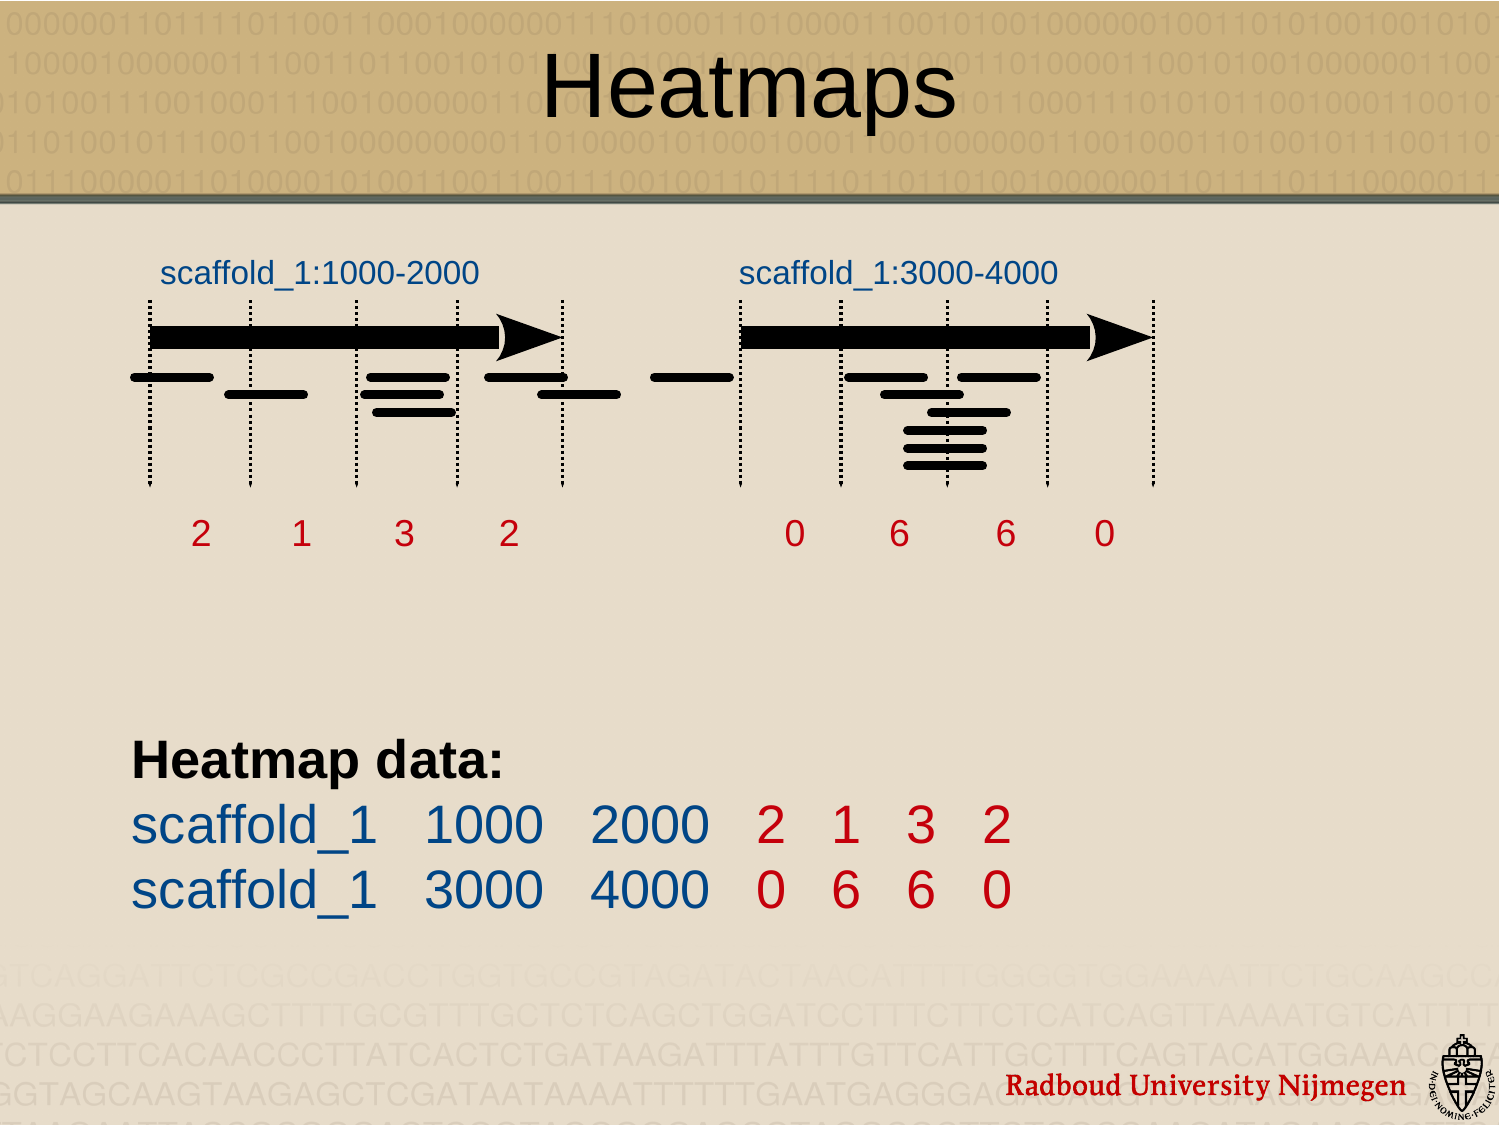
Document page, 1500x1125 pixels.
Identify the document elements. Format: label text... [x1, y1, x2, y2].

text_box 2 [479, 496, 539, 563]
picture [0, 1, 1500, 1125]
text_box 3 [375, 496, 435, 563]
text_box 1 [272, 496, 332, 563]
text_box 0 [1075, 496, 1135, 563]
text_box scaffold_1:1000-2000 [140, 239, 500, 303]
title Heatmaps [75, 0, 1426, 161]
text_box 0 [765, 496, 825, 563]
text_box 6 [976, 496, 1036, 563]
text_box 6 [869, 496, 930, 672]
text_box scaffold_1:3000-4000 [719, 239, 1079, 303]
text_box Heatmap data: scaffold_1 1000 2000 2 1 3 2 scaffold_1 3000 4000 0 6 6 0 [112, 712, 1051, 932]
text_box 2 [171, 496, 231, 563]
